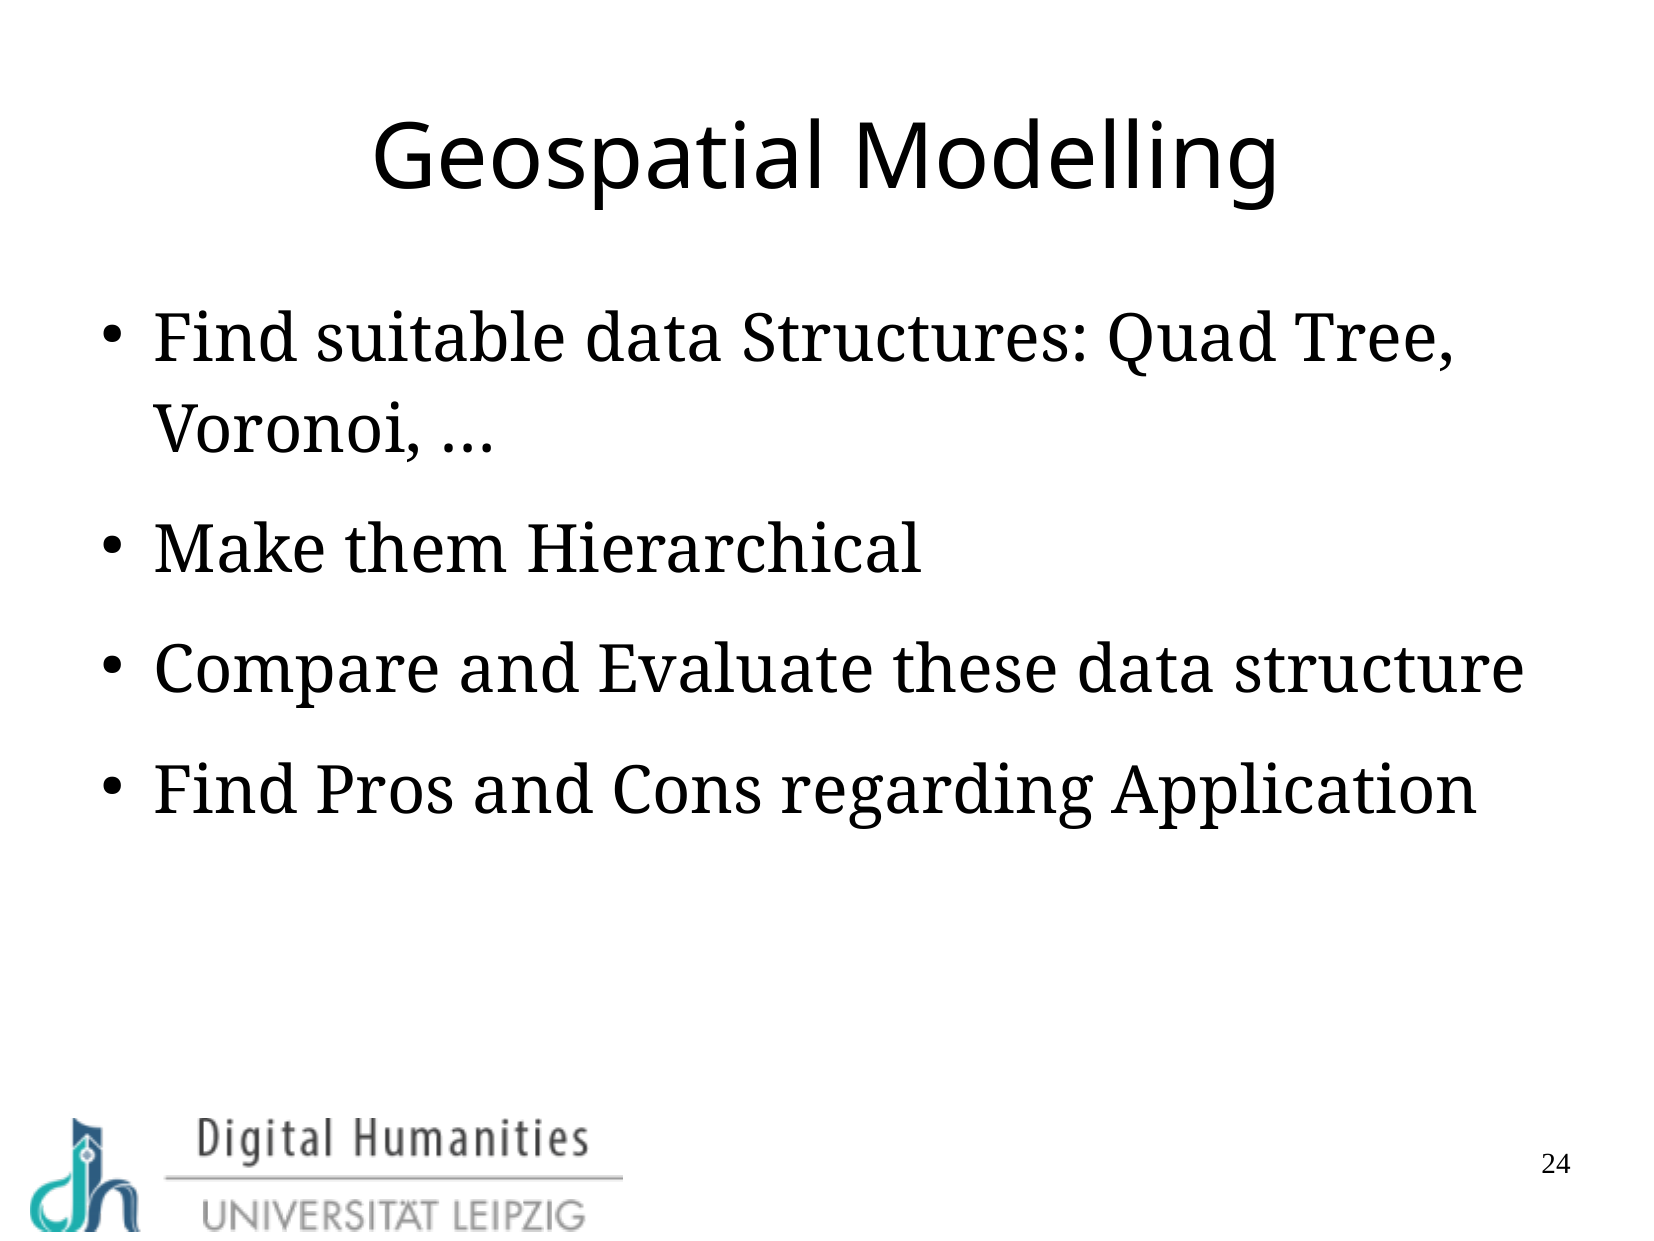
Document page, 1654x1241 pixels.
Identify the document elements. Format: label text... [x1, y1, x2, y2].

picture [30, 1118, 623, 1232]
list Find suitable data Structures: Quad Tree, Voronoi, … Make them Hierarchical Compare and Evaluate these data structure Find Pros and Cons regarding Application [82, 290, 1571, 1010]
title Geospatial Modelling [82, 49, 1571, 257]
